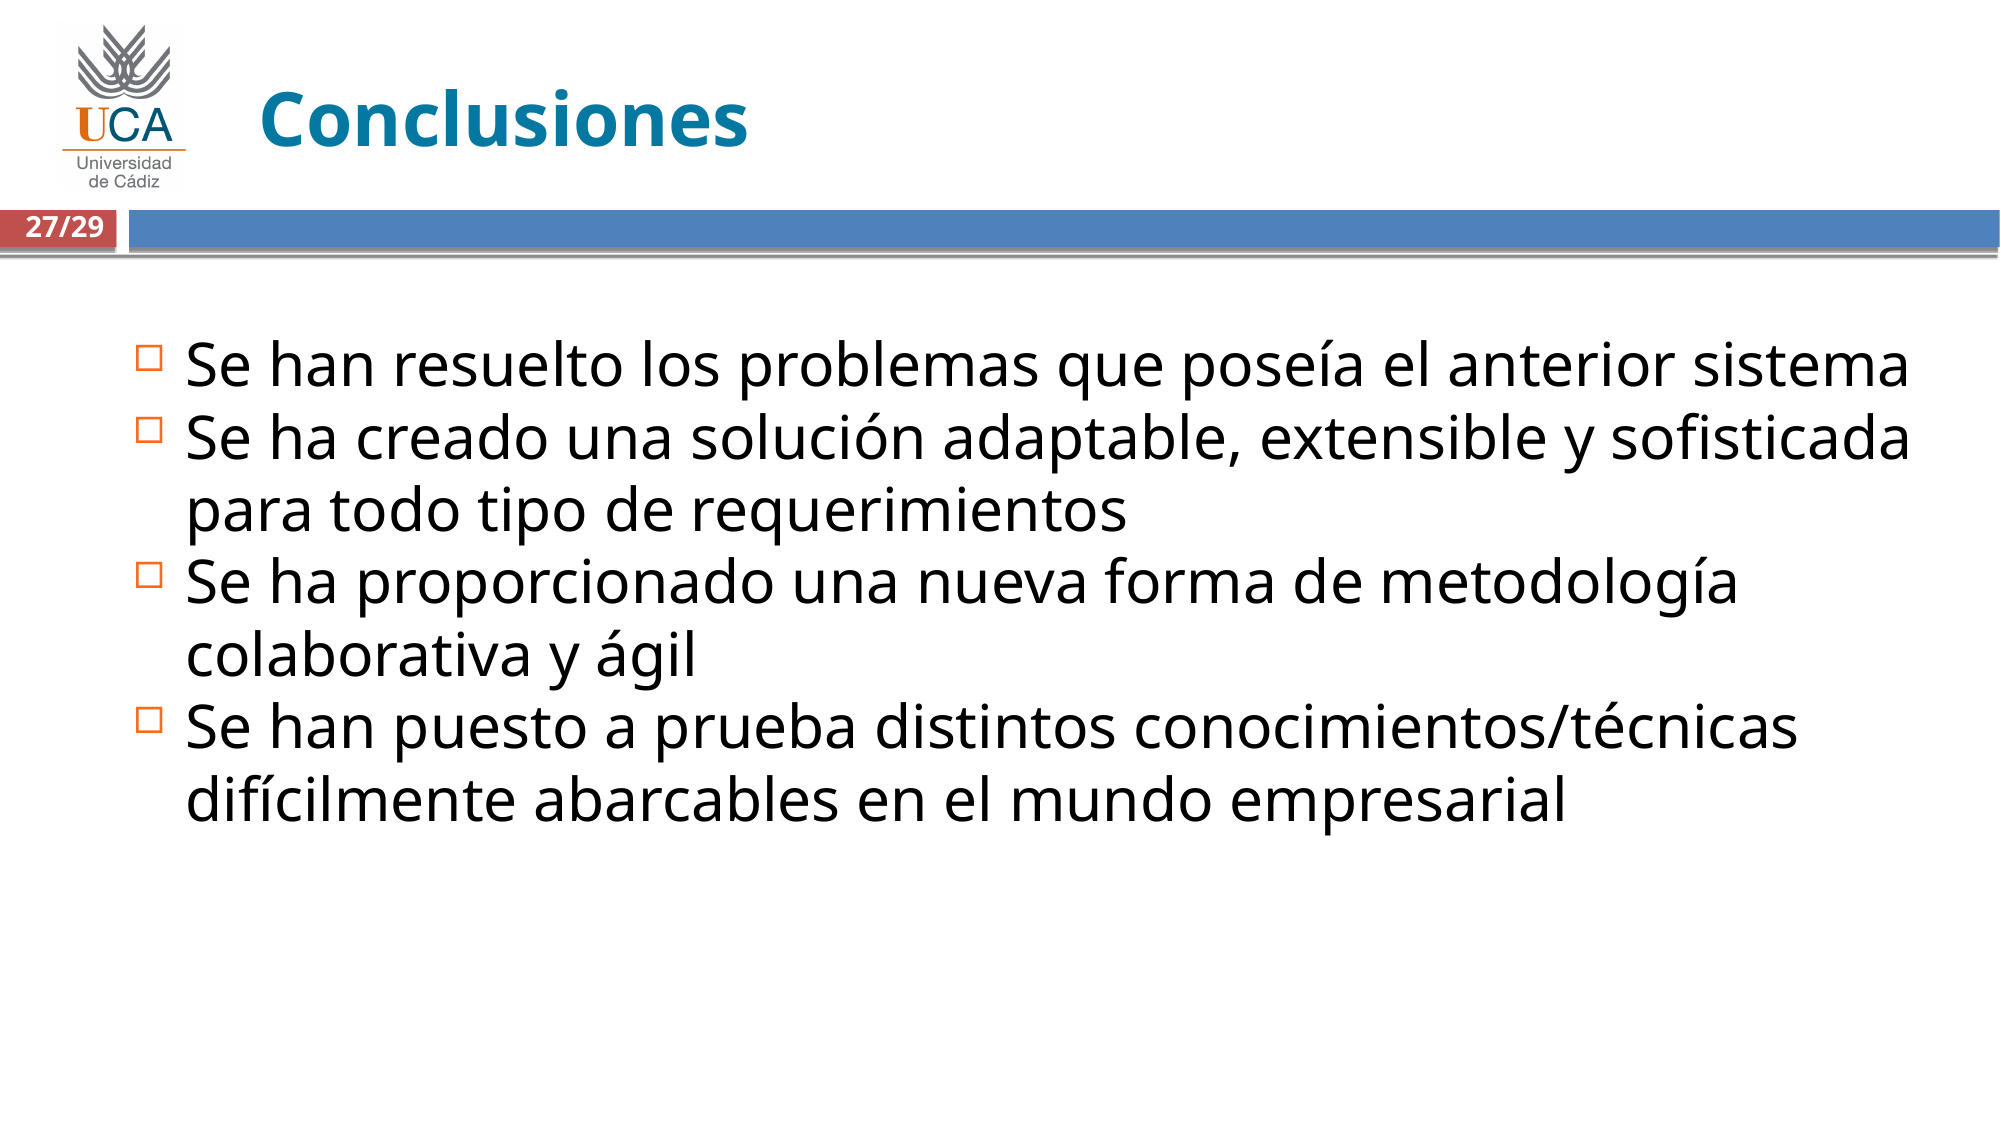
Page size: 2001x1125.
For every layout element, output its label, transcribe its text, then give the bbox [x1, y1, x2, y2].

text_box <número>/29 [0, 196, 130, 260]
picture [58, 22, 190, 191]
text_box Conclusiones [243, 44, 1925, 188]
text_box Se han resuelto los problemas que poseía el anterior sistema Se ha creado una solución adaptable, extensible y sofisticada para todo tipo de requerimientos Se ha proporcionado una nueva forma de metodología colaborativa y ágil Se han puesto a prueba distintos conocimientos/técnicas difícilmente abarcables en el mundo empresarial [118, 318, 1937, 1111]
